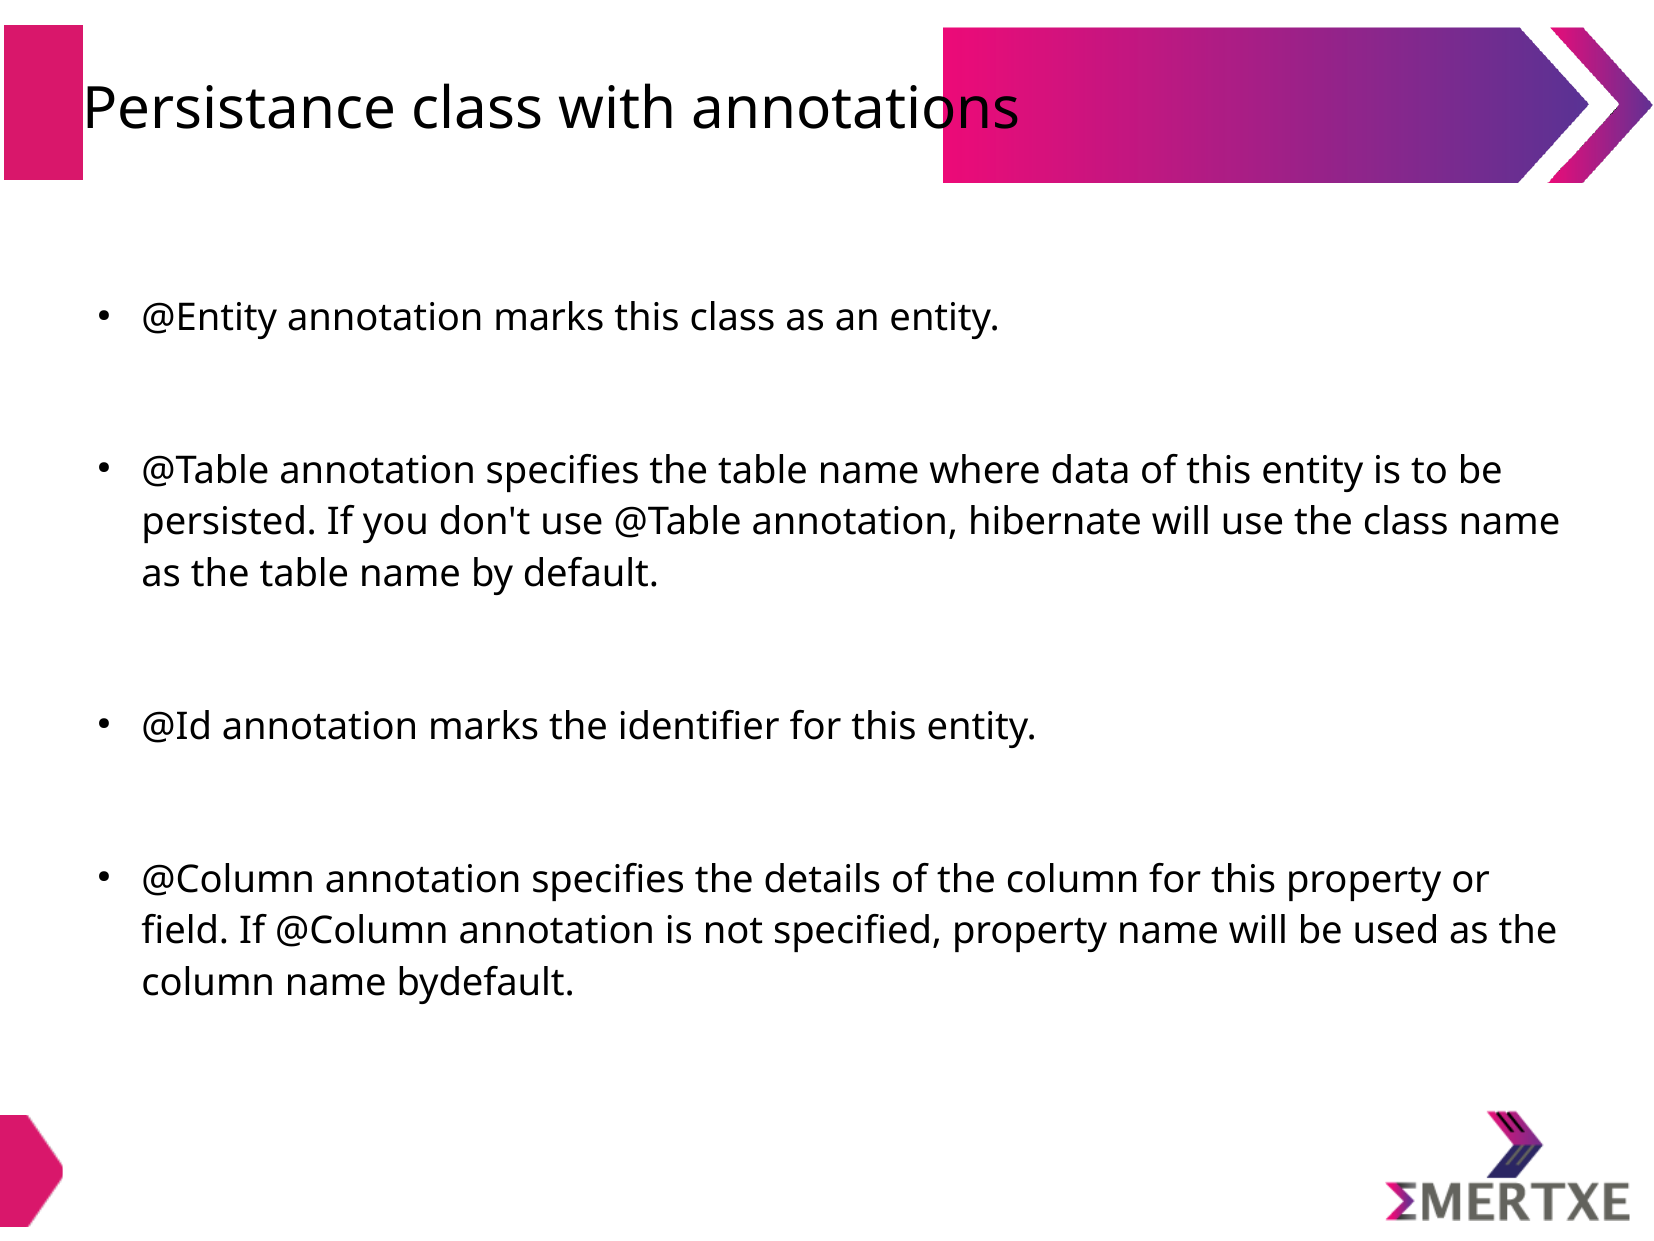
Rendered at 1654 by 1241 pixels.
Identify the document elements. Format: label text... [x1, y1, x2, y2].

picture [1385, 1107, 1631, 1221]
list @Entity annotation marks this class as an entity. @Table annotation specifies the table name where data of this entity is to be persisted. If you don't use @Table annotation, hibernate will use the class name as the table name by default. @Id annotation marks the identifier for this entity. @Column annotation specifies the details of the column for this property or field. If @Column annotation is not specified, property name will be used as the column name bydefault. [82, 290, 1571, 1010]
picture [1571, 27, 1653, 183]
title Persistance class with annotations [82, 2, 1571, 210]
